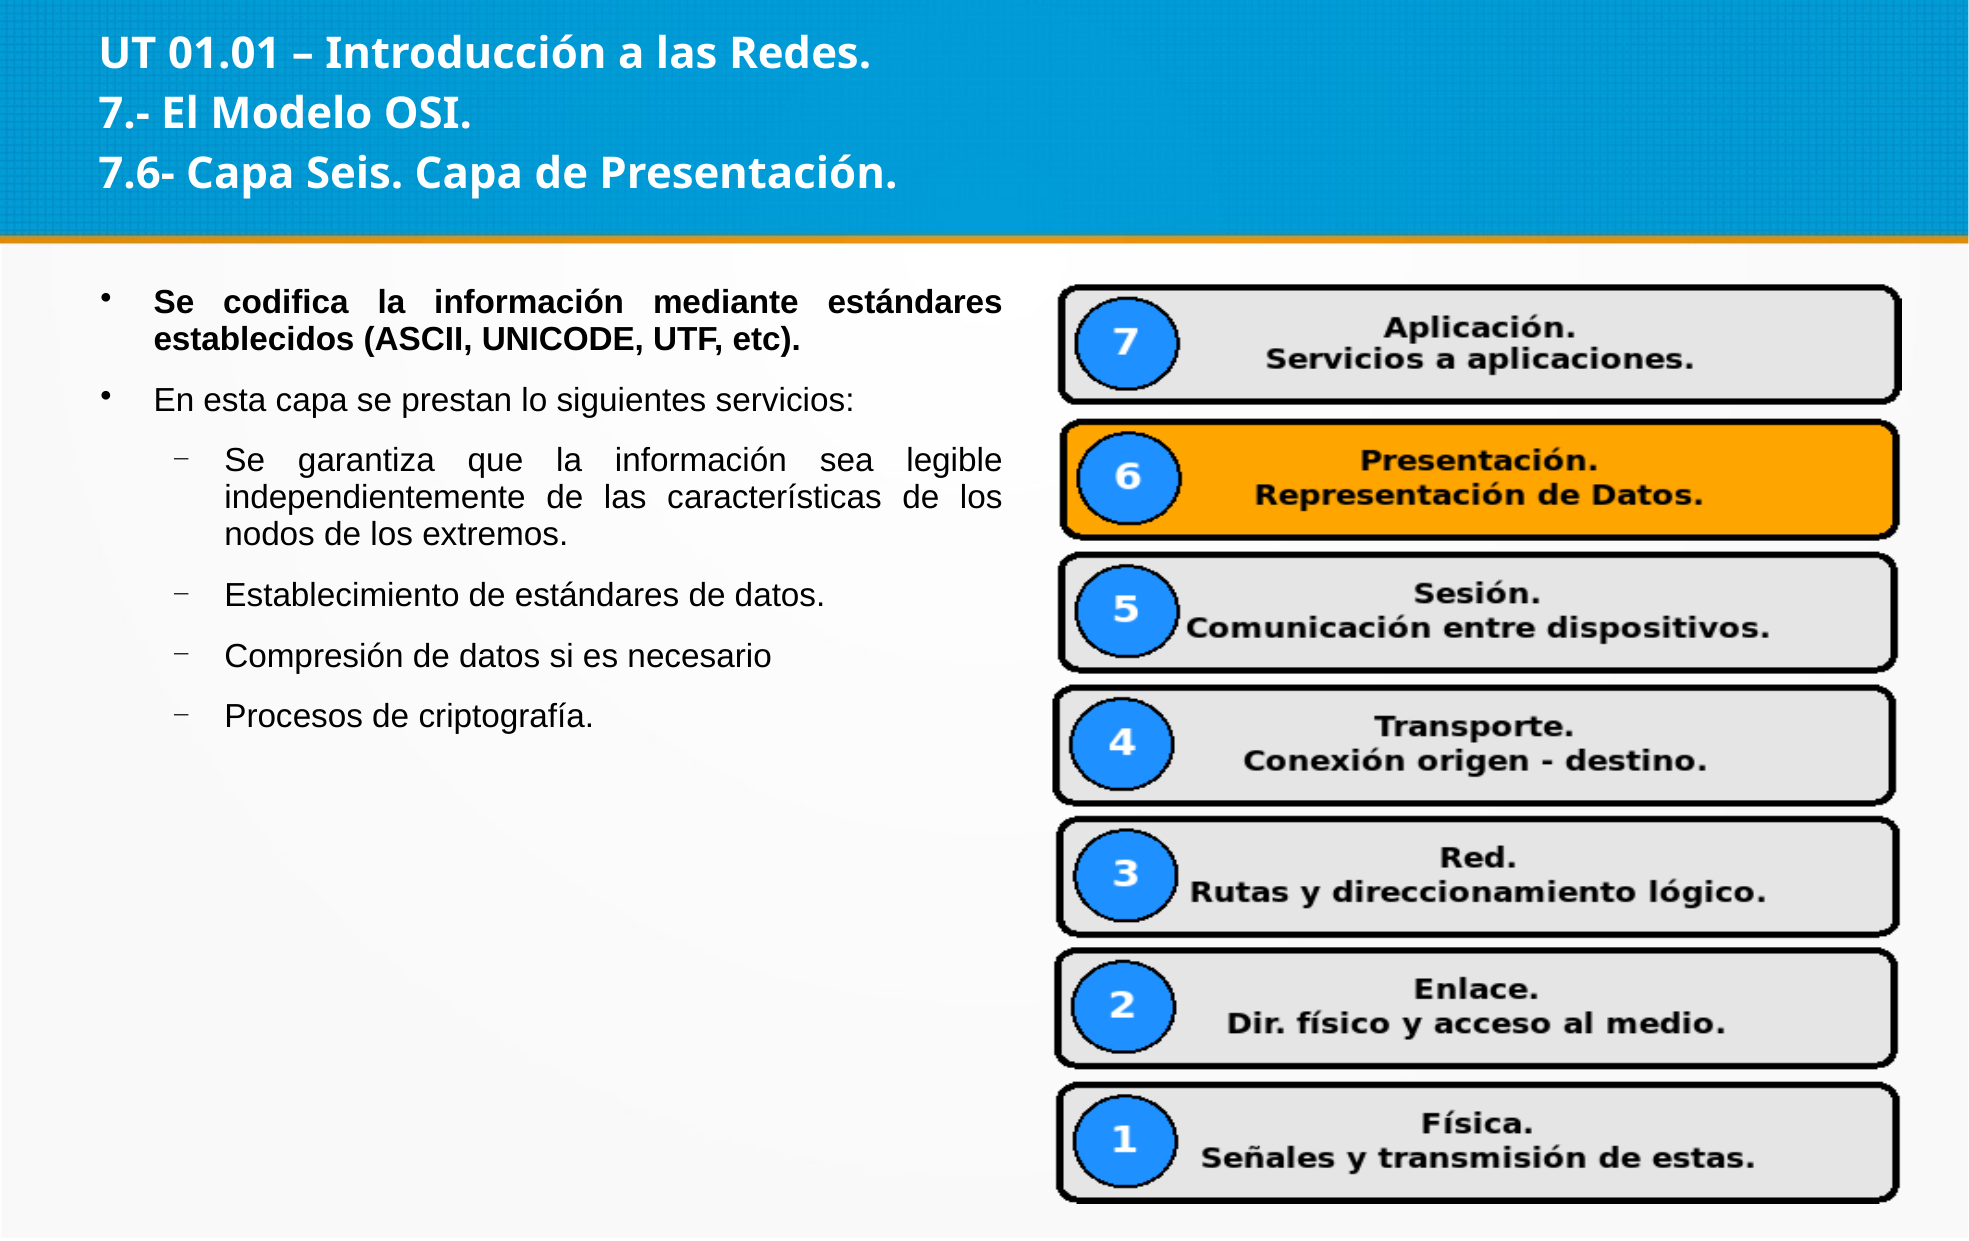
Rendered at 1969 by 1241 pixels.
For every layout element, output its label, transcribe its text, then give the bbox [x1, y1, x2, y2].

list Se codifica la información mediante estándares establecidos (ASCII, UNICODE, UTF, etc). En esta capa se prestan lo siguientes servicios: Se garantiza que la información sea legible independientemente de las características de los nodos de los extremos. Establecimiento de estándares de datos. Compresión de datos si es necesario Procesos de criptografía. [82, 283, 1004, 1182]
title UT 01.01 – Introducción a las Redes. 7.- El Modelo OSI. 7.6- Capa Seis. Capa de Presentación. [98, 19, 1870, 201]
picture [0, 233, 1969, 1241]
